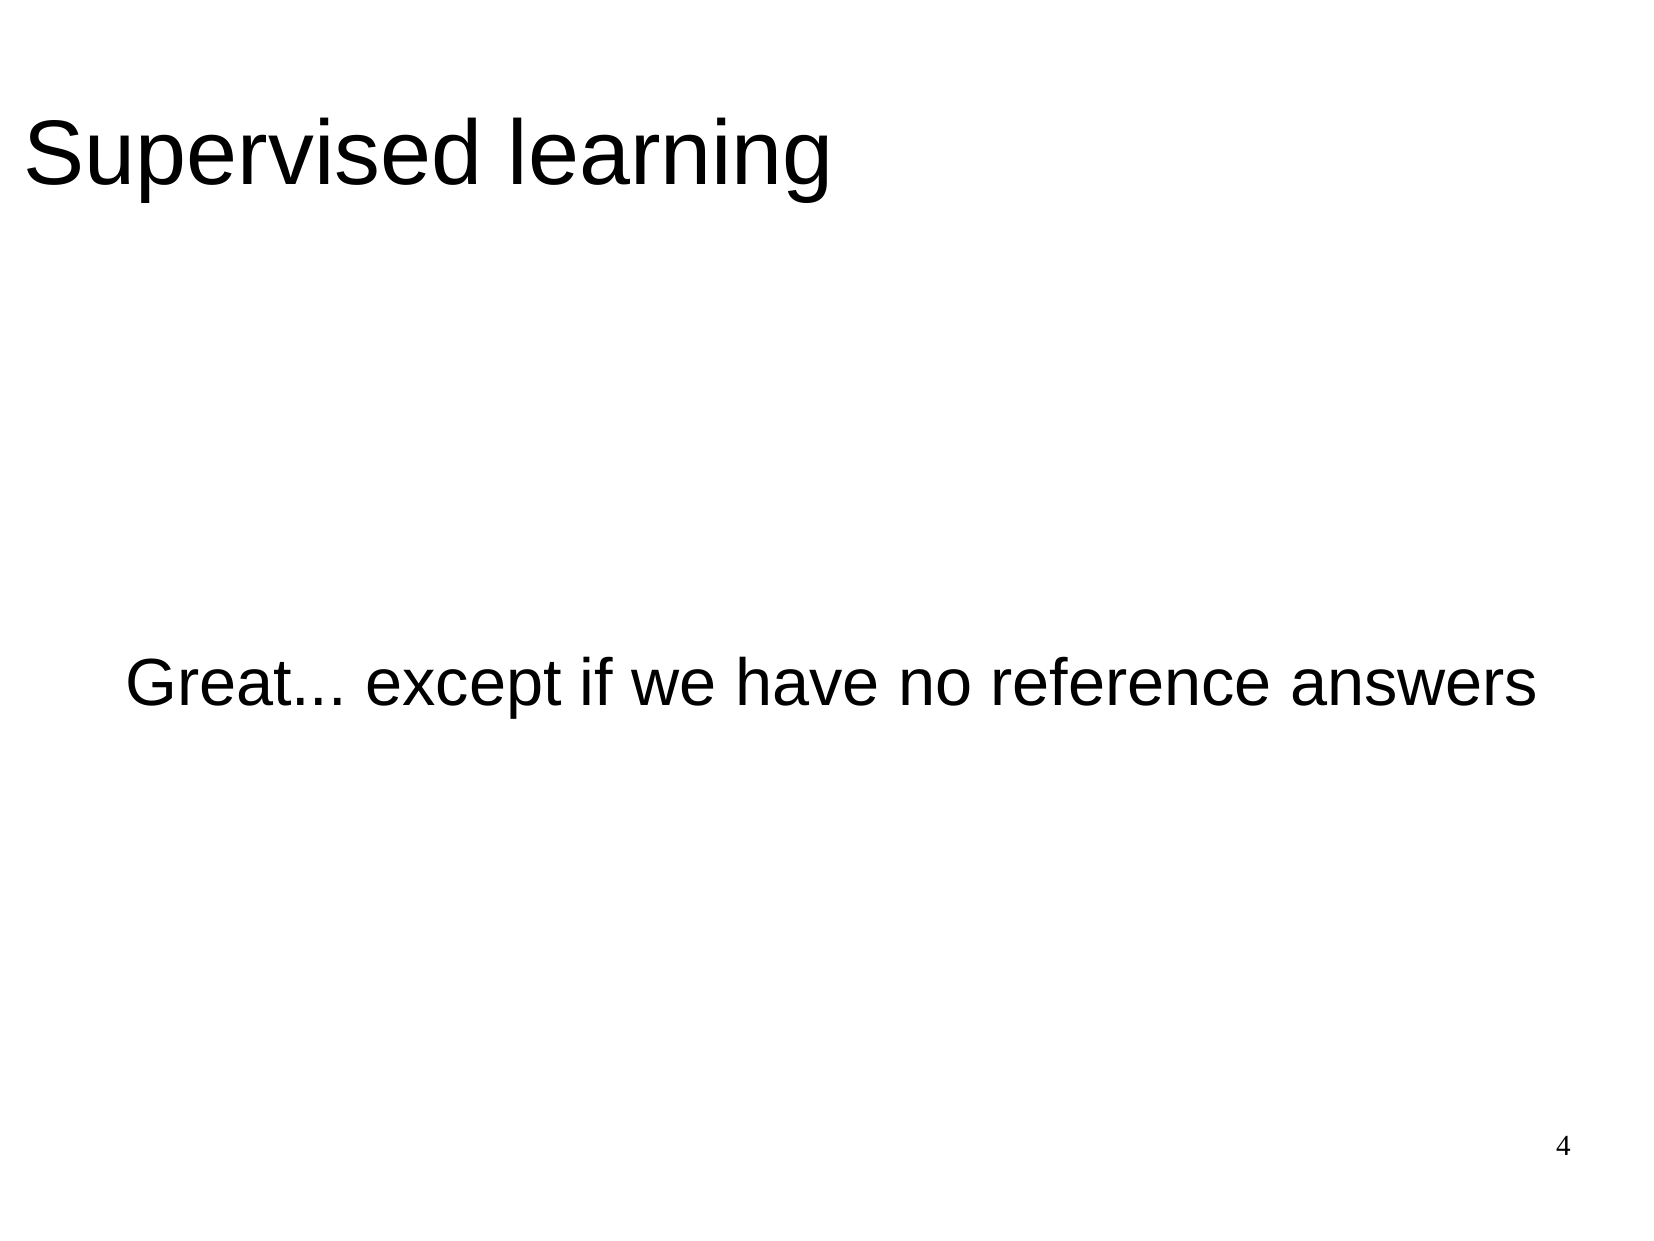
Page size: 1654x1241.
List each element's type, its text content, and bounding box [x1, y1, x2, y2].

text_box Great... except if we have no reference answers [95, 581, 1551, 932]
title Supervised learning [23, 49, 1512, 257]
